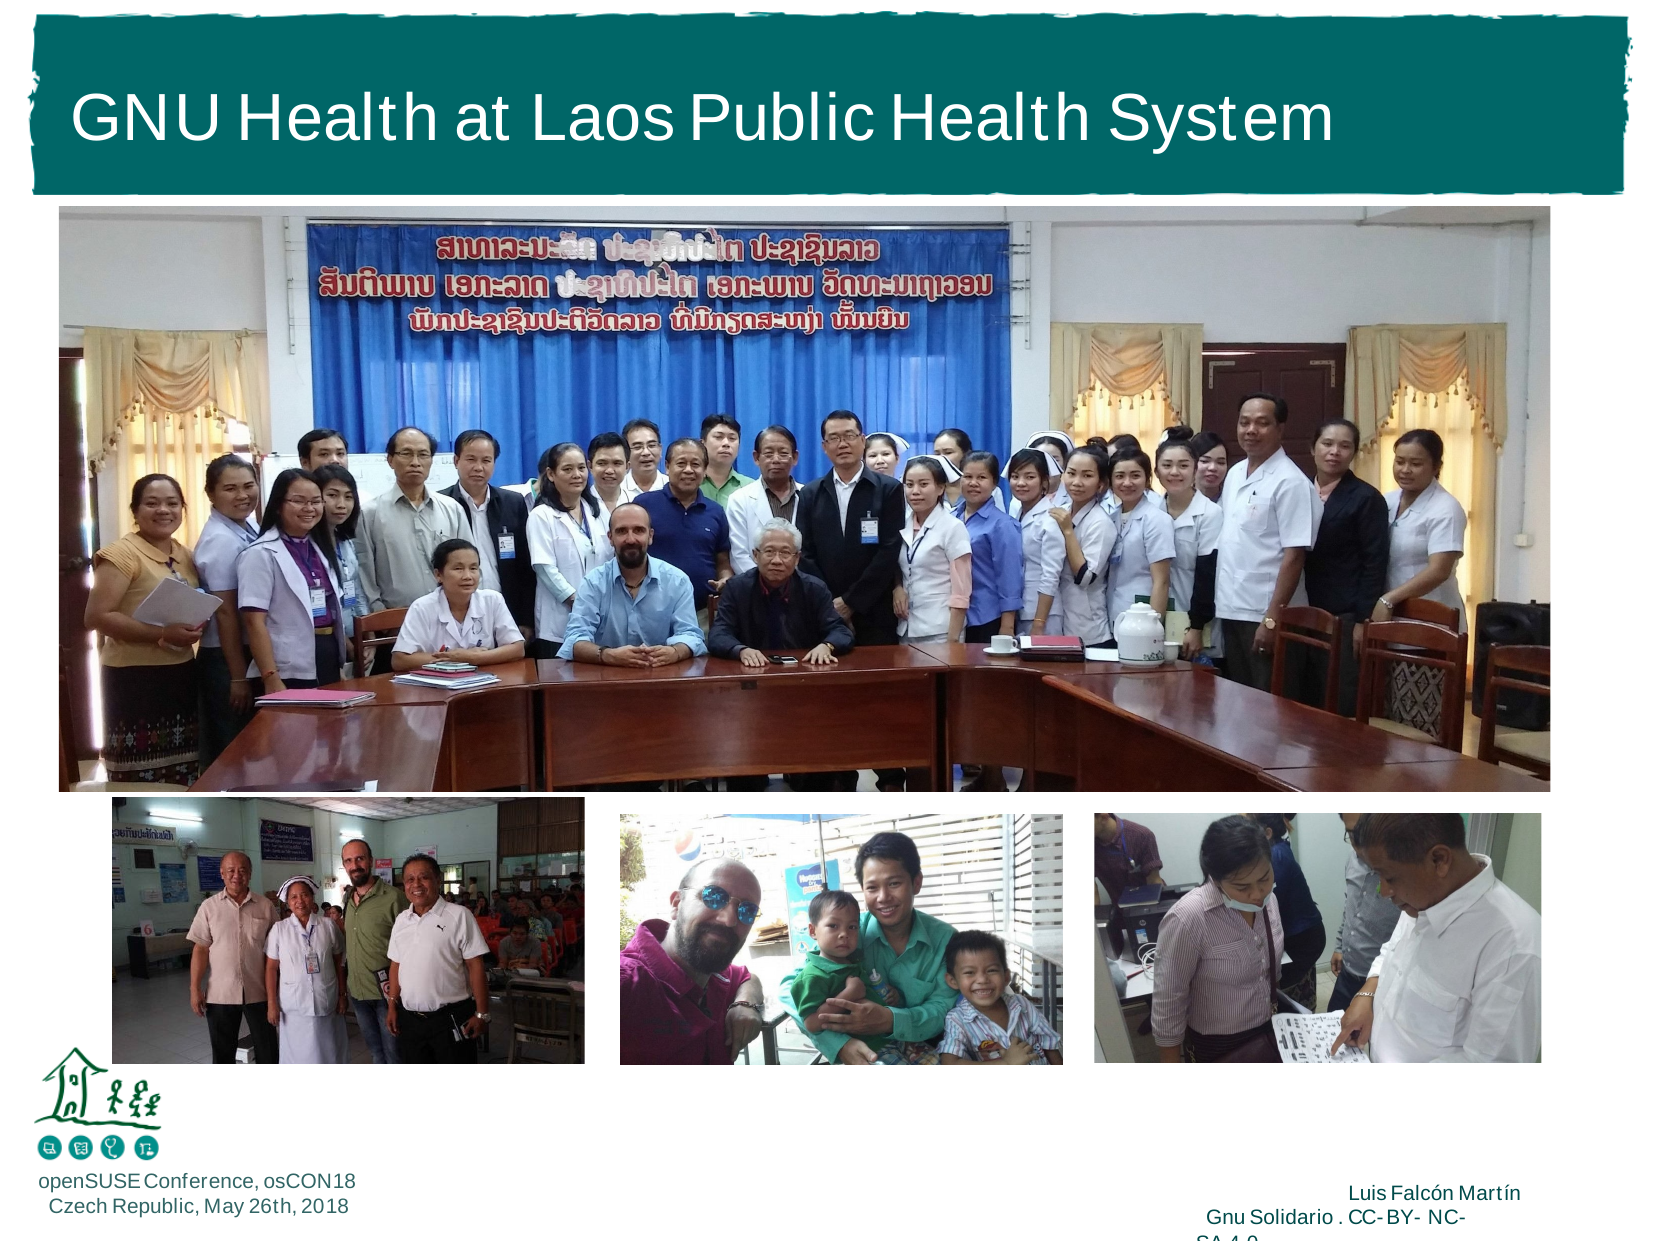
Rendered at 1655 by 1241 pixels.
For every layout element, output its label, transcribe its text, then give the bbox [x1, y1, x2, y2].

text_box openSUSEConference,osCON18 CzechRepublic,May26th,2018 [36, 1167, 361, 1218]
text_box [112, 797, 585, 1063]
text_box [620, 814, 1063, 1064]
text_box [1094, 814, 1541, 1063]
title GNUHealthatLaosPublicHealthSystem [48, 74, 1607, 179]
text_box LuisFalcónMartín GnuSolidario.CC-BY-NC-SA4.0 [1193, 1179, 1531, 1230]
text_box [59, 207, 1550, 792]
